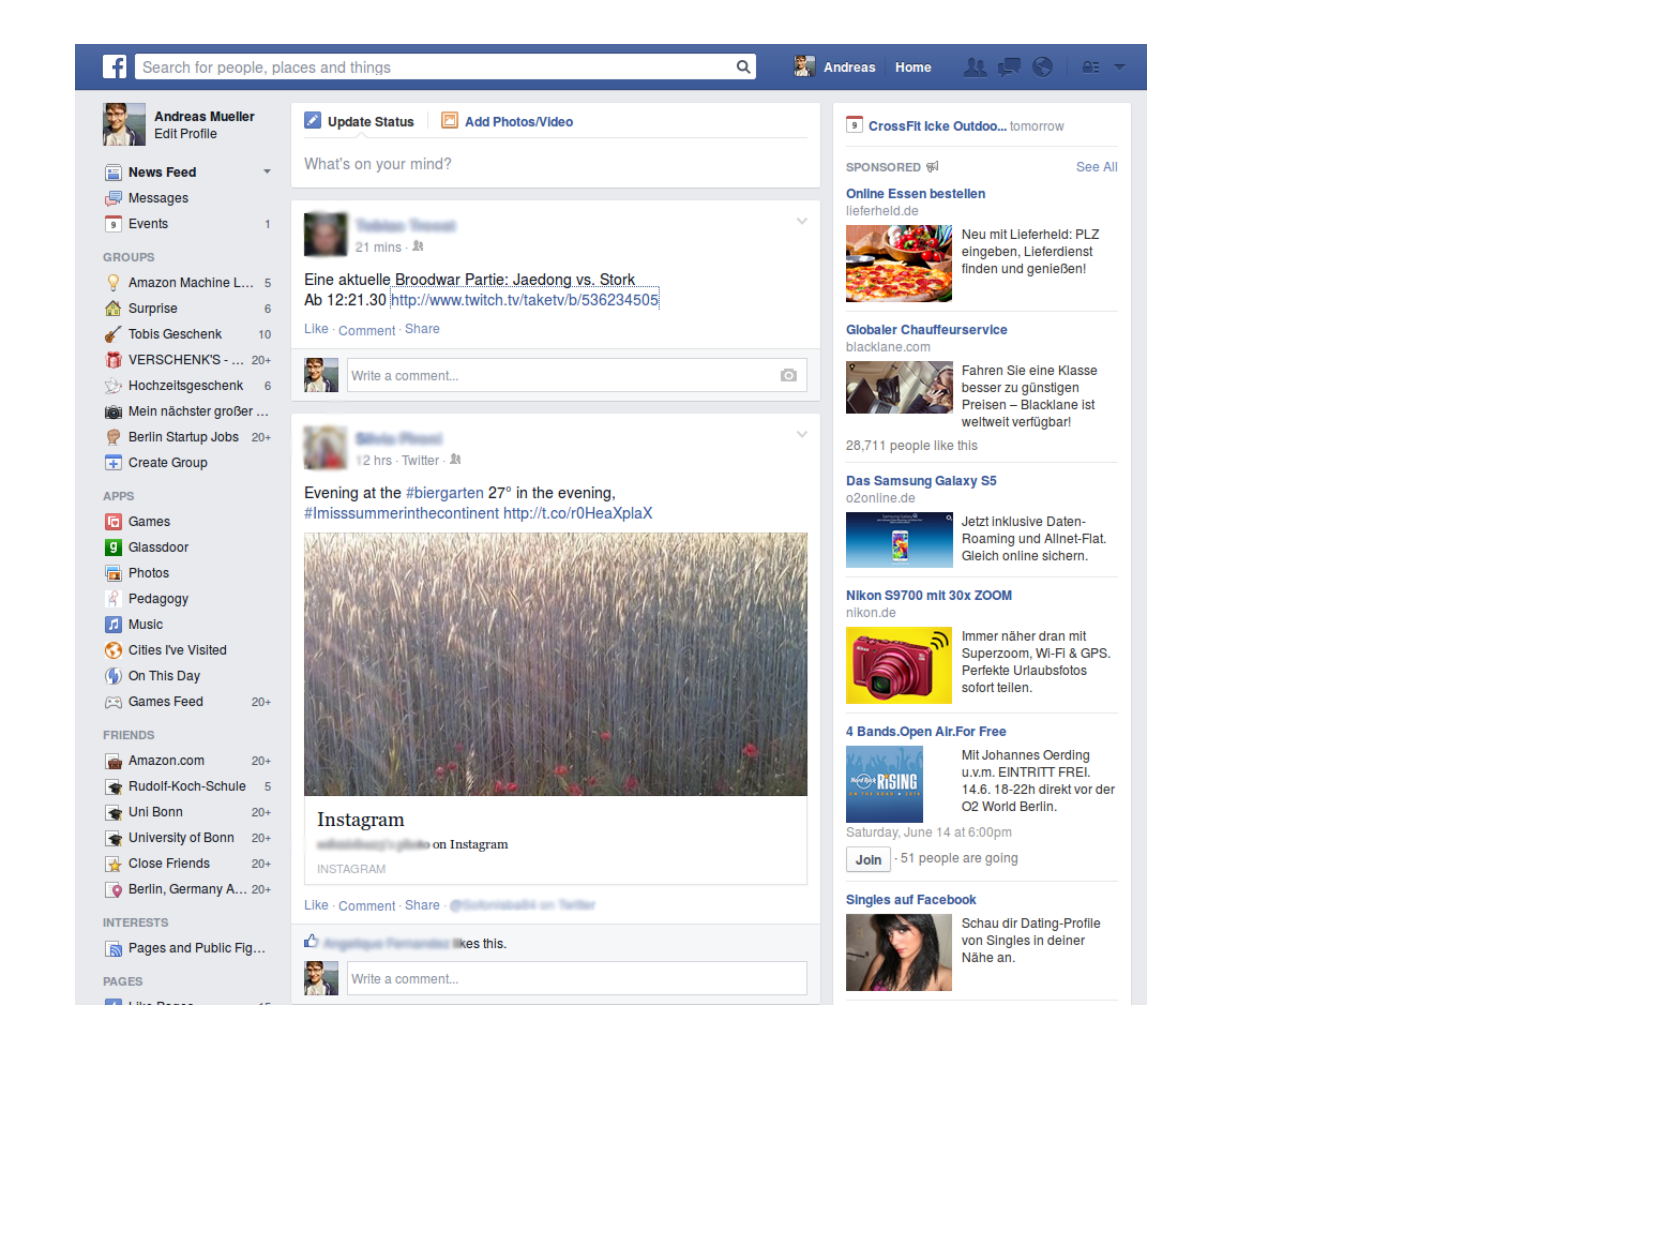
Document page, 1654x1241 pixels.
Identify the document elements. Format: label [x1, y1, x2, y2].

picture [75, 44, 1147, 1006]
